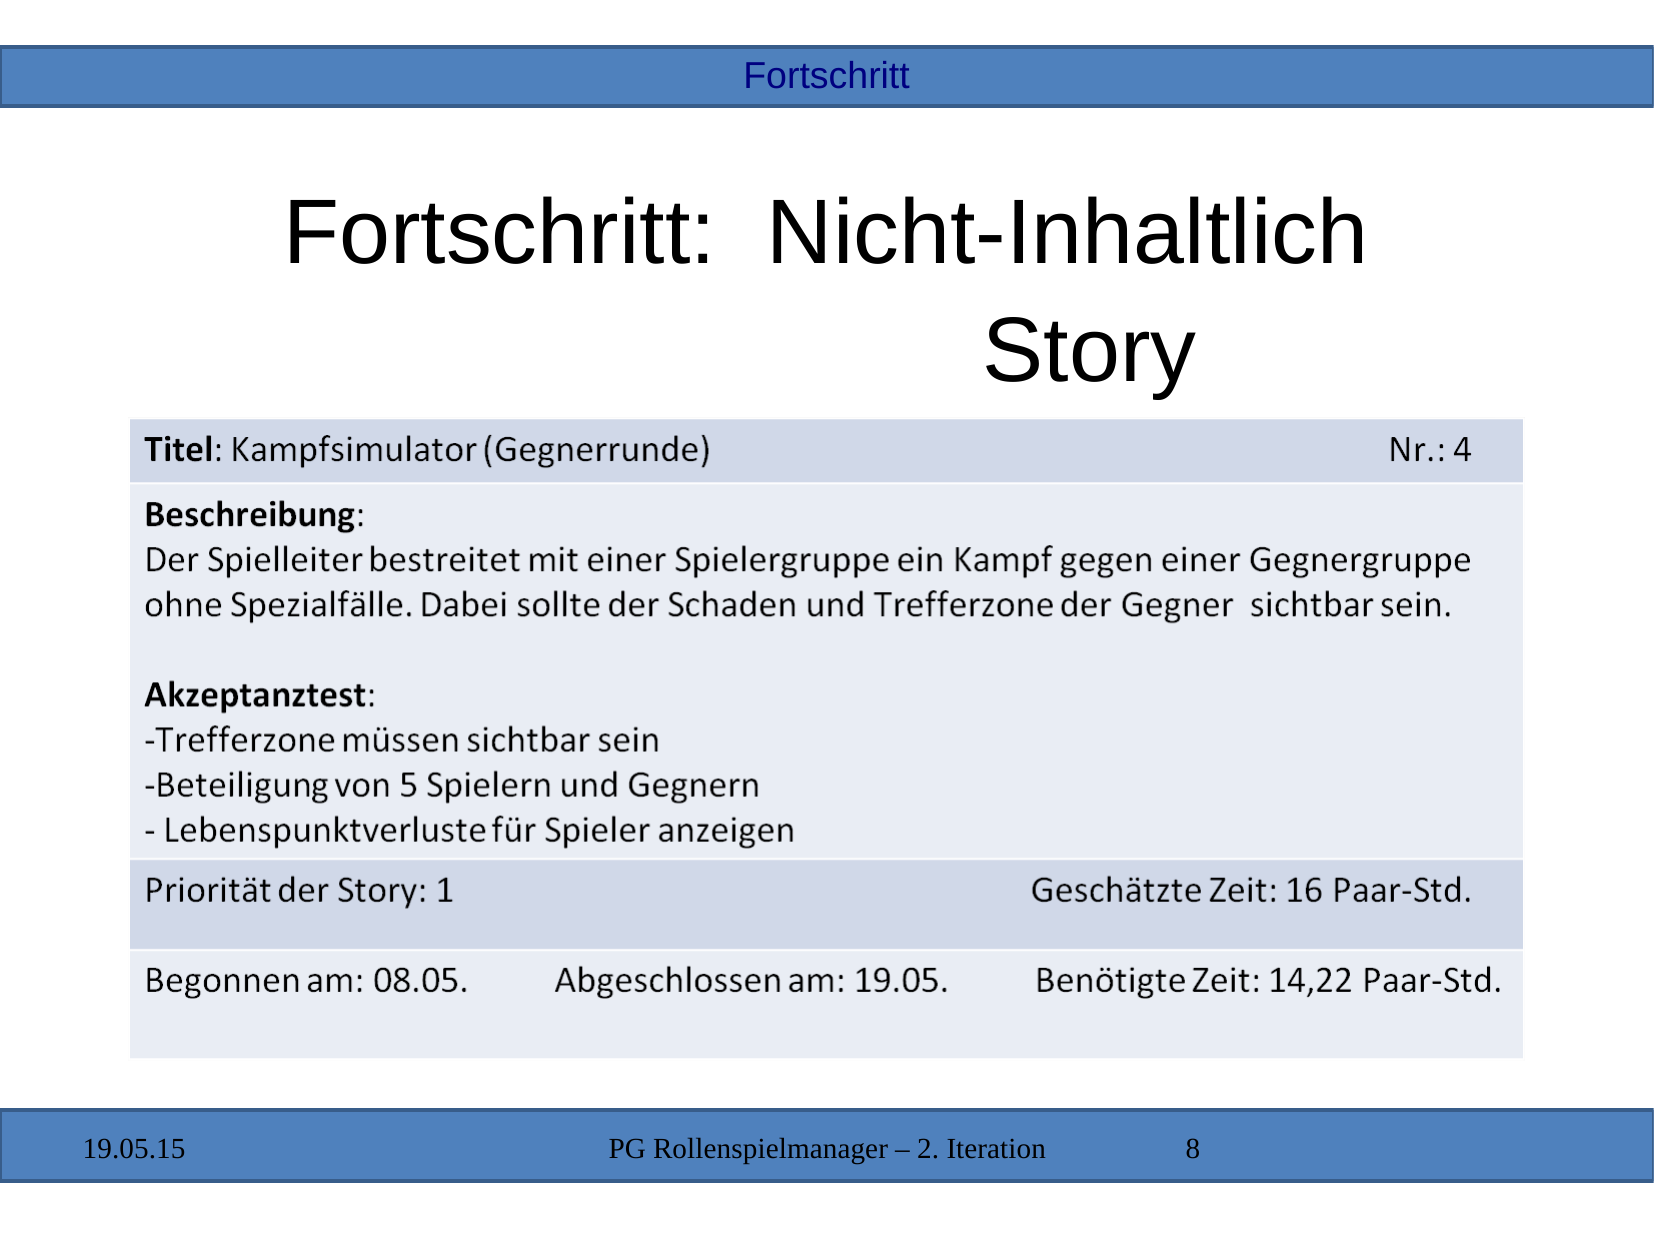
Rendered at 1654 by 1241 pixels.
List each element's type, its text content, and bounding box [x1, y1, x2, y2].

list Story [80, 289, 1536, 1063]
text_box PG Rollenspielmanager – 2. Iteration [565, 1129, 1090, 1216]
text_box Fortschritt [0, 47, 1654, 105]
text_box 19.05.15 [82, 1129, 468, 1216]
text_box [1185, 1129, 1571, 1216]
picture [117, 407, 1536, 1073]
title Fortschritt: Nicht-Inhaltlich [82, 171, 1571, 283]
